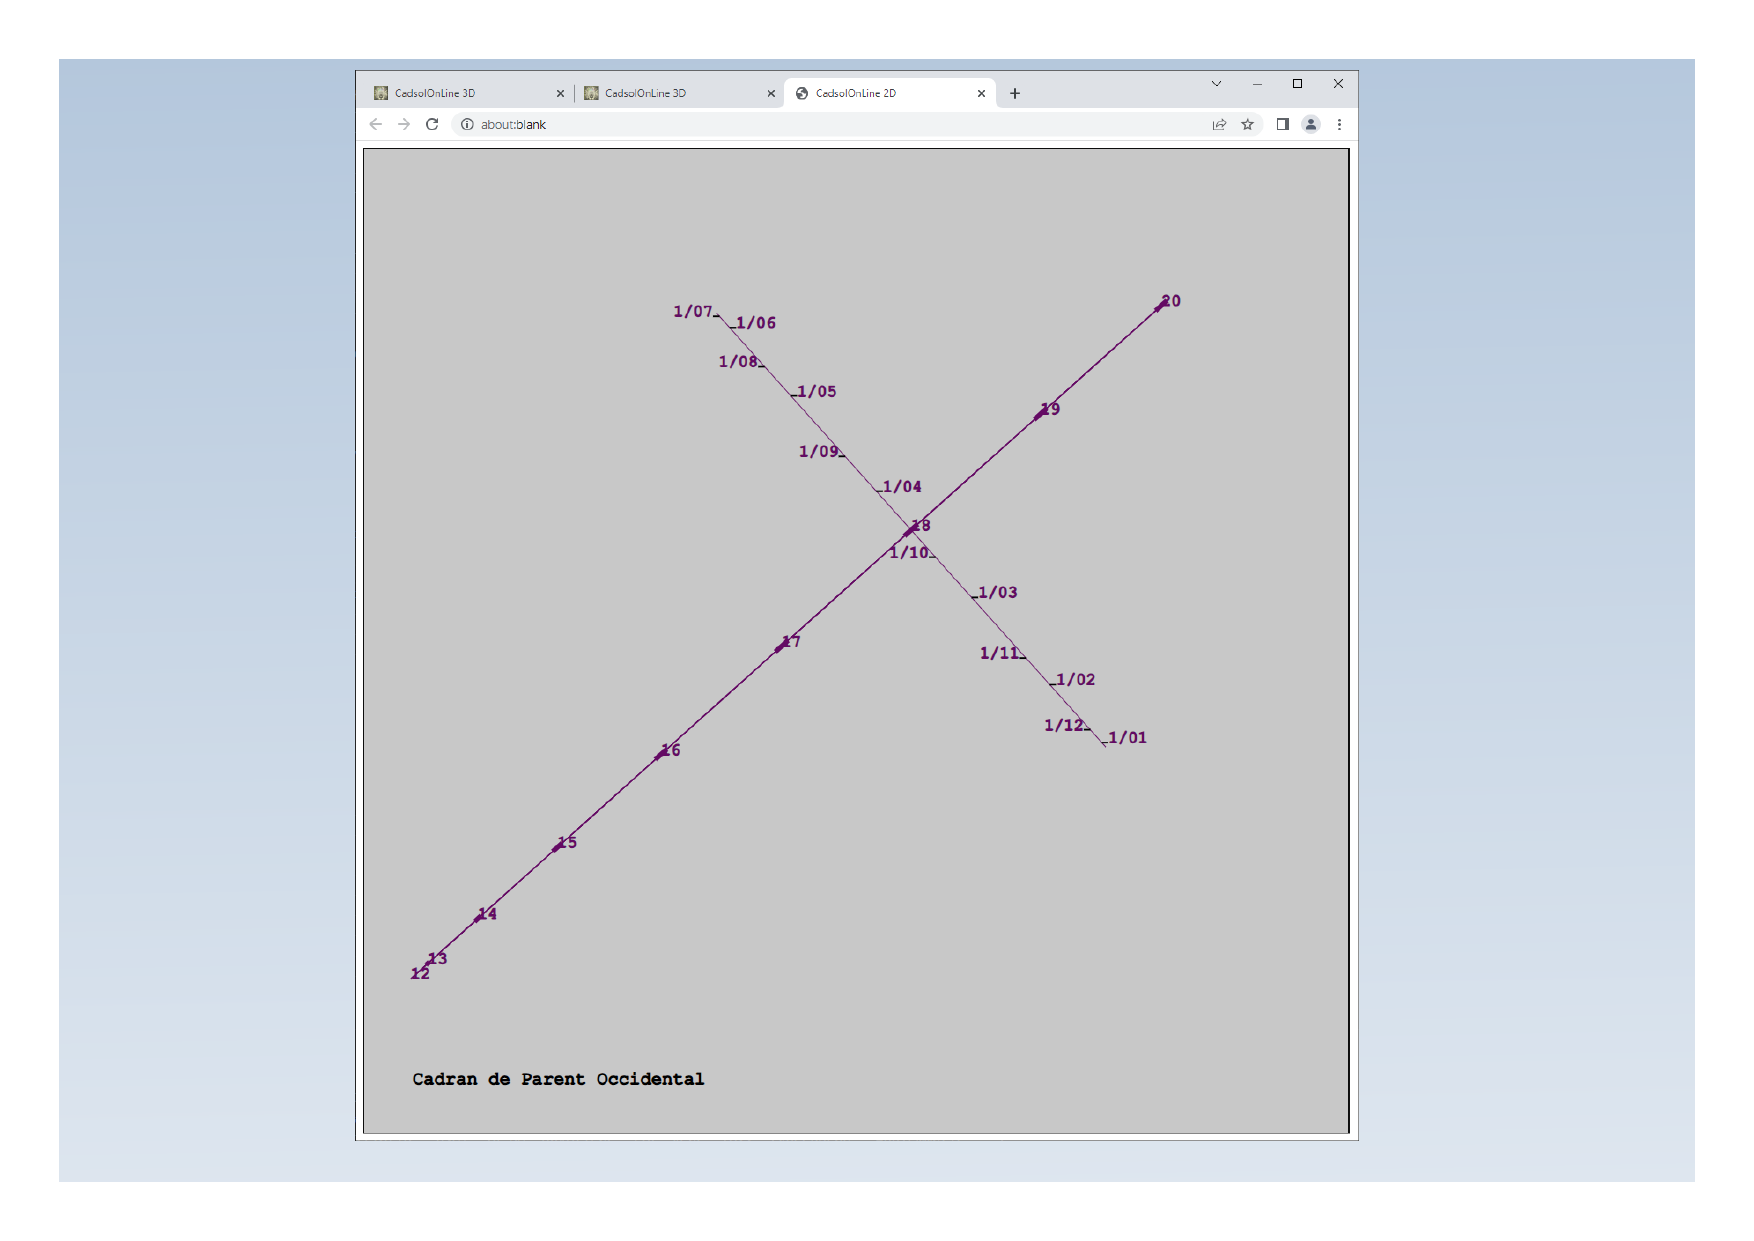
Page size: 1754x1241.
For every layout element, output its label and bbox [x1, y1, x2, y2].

picture [355, 70, 1359, 1141]
